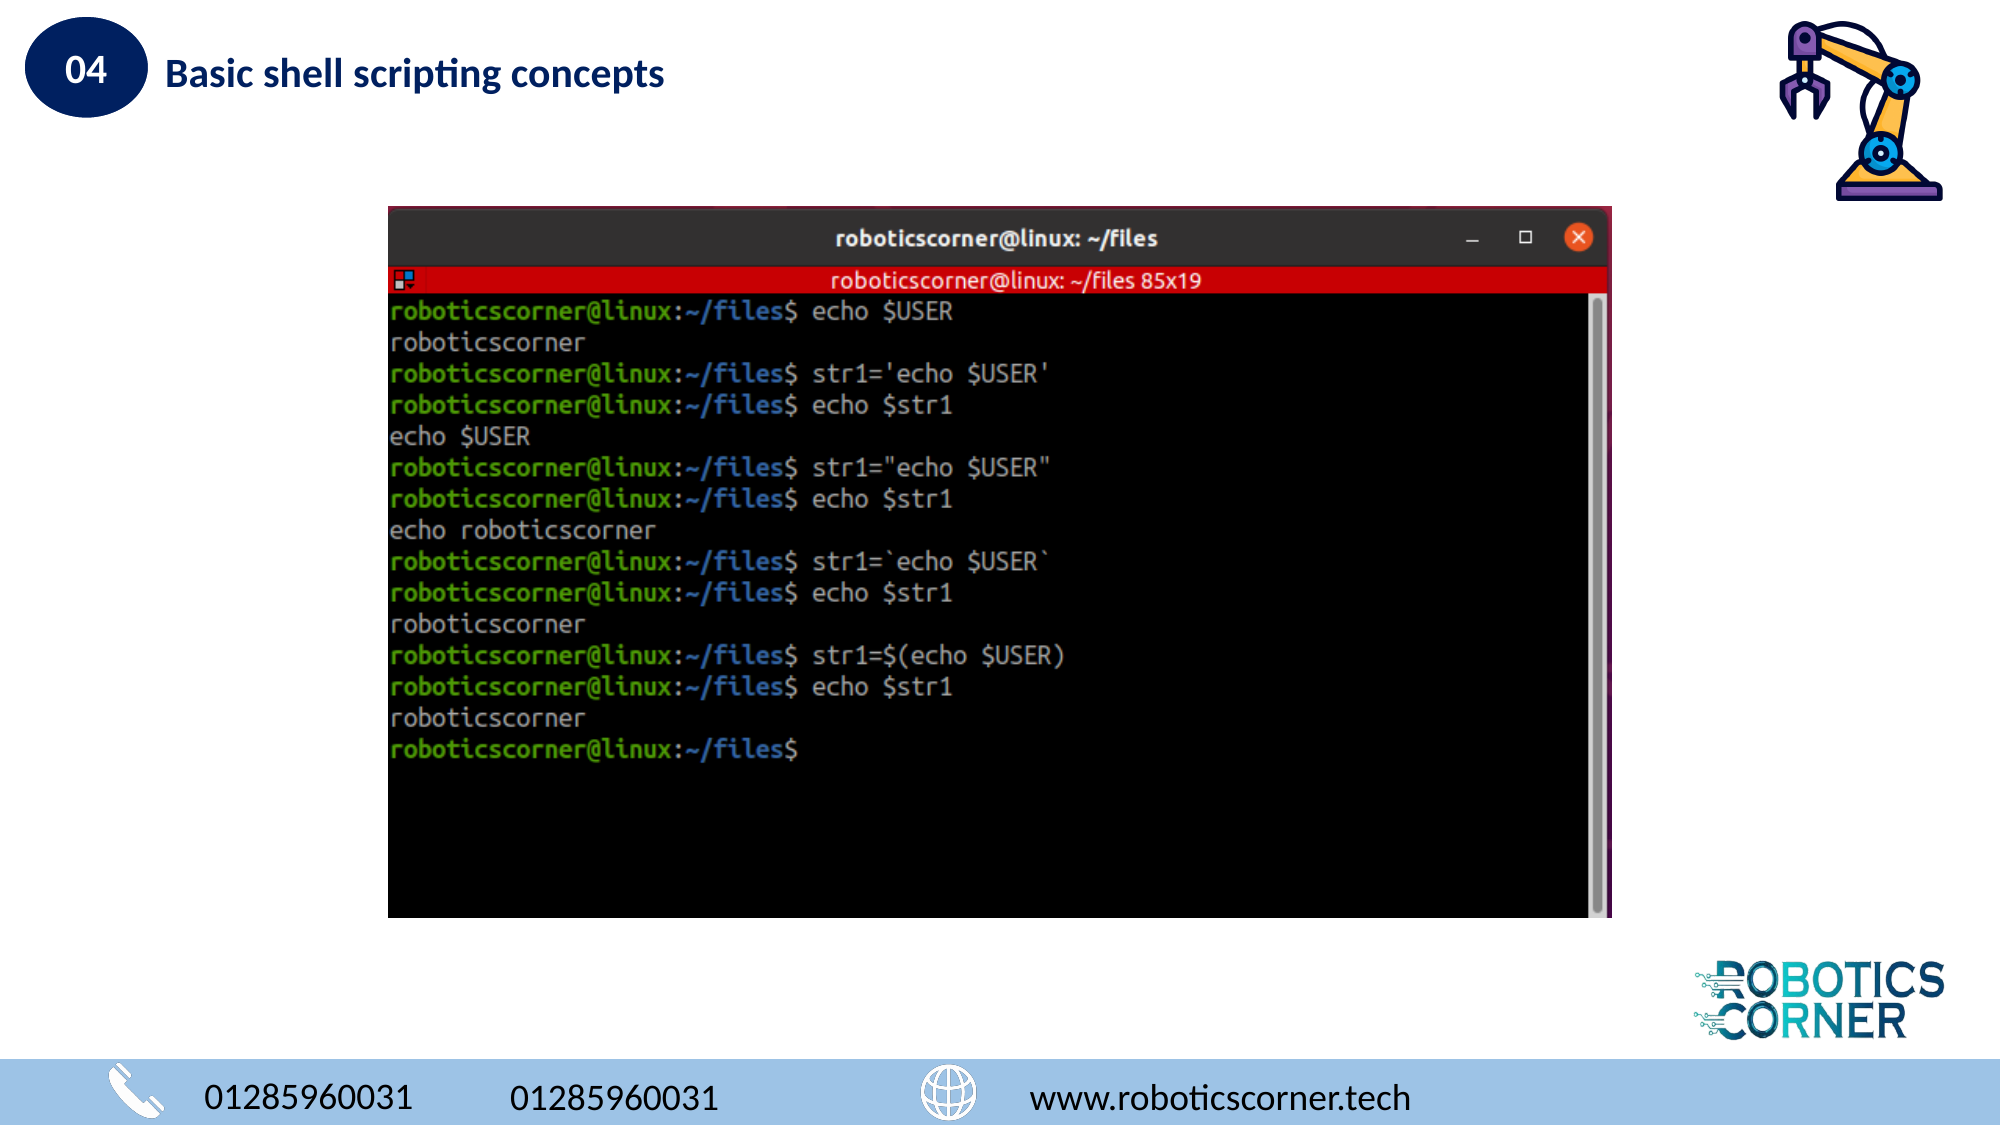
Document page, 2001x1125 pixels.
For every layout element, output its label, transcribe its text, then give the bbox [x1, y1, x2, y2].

text_box 04 [22, 14, 150, 121]
text_box www.roboticscorner.tech [1014, 1065, 1546, 1125]
text_box 01285960031 [495, 1064, 827, 1125]
picture [915, 1059, 981, 1125]
text_box [981, 1059, 1680, 1125]
text_box [0, 1059, 915, 1125]
text_box [1953, 1059, 2000, 1125]
picture [103, 1057, 170, 1124]
picture [1771, 21, 1951, 201]
picture [1680, 859, 1953, 1125]
text_box 01285960031 [189, 1064, 495, 1125]
picture [388, 206, 1612, 919]
text_box Basic shell scripting concepts [150, 38, 705, 154]
